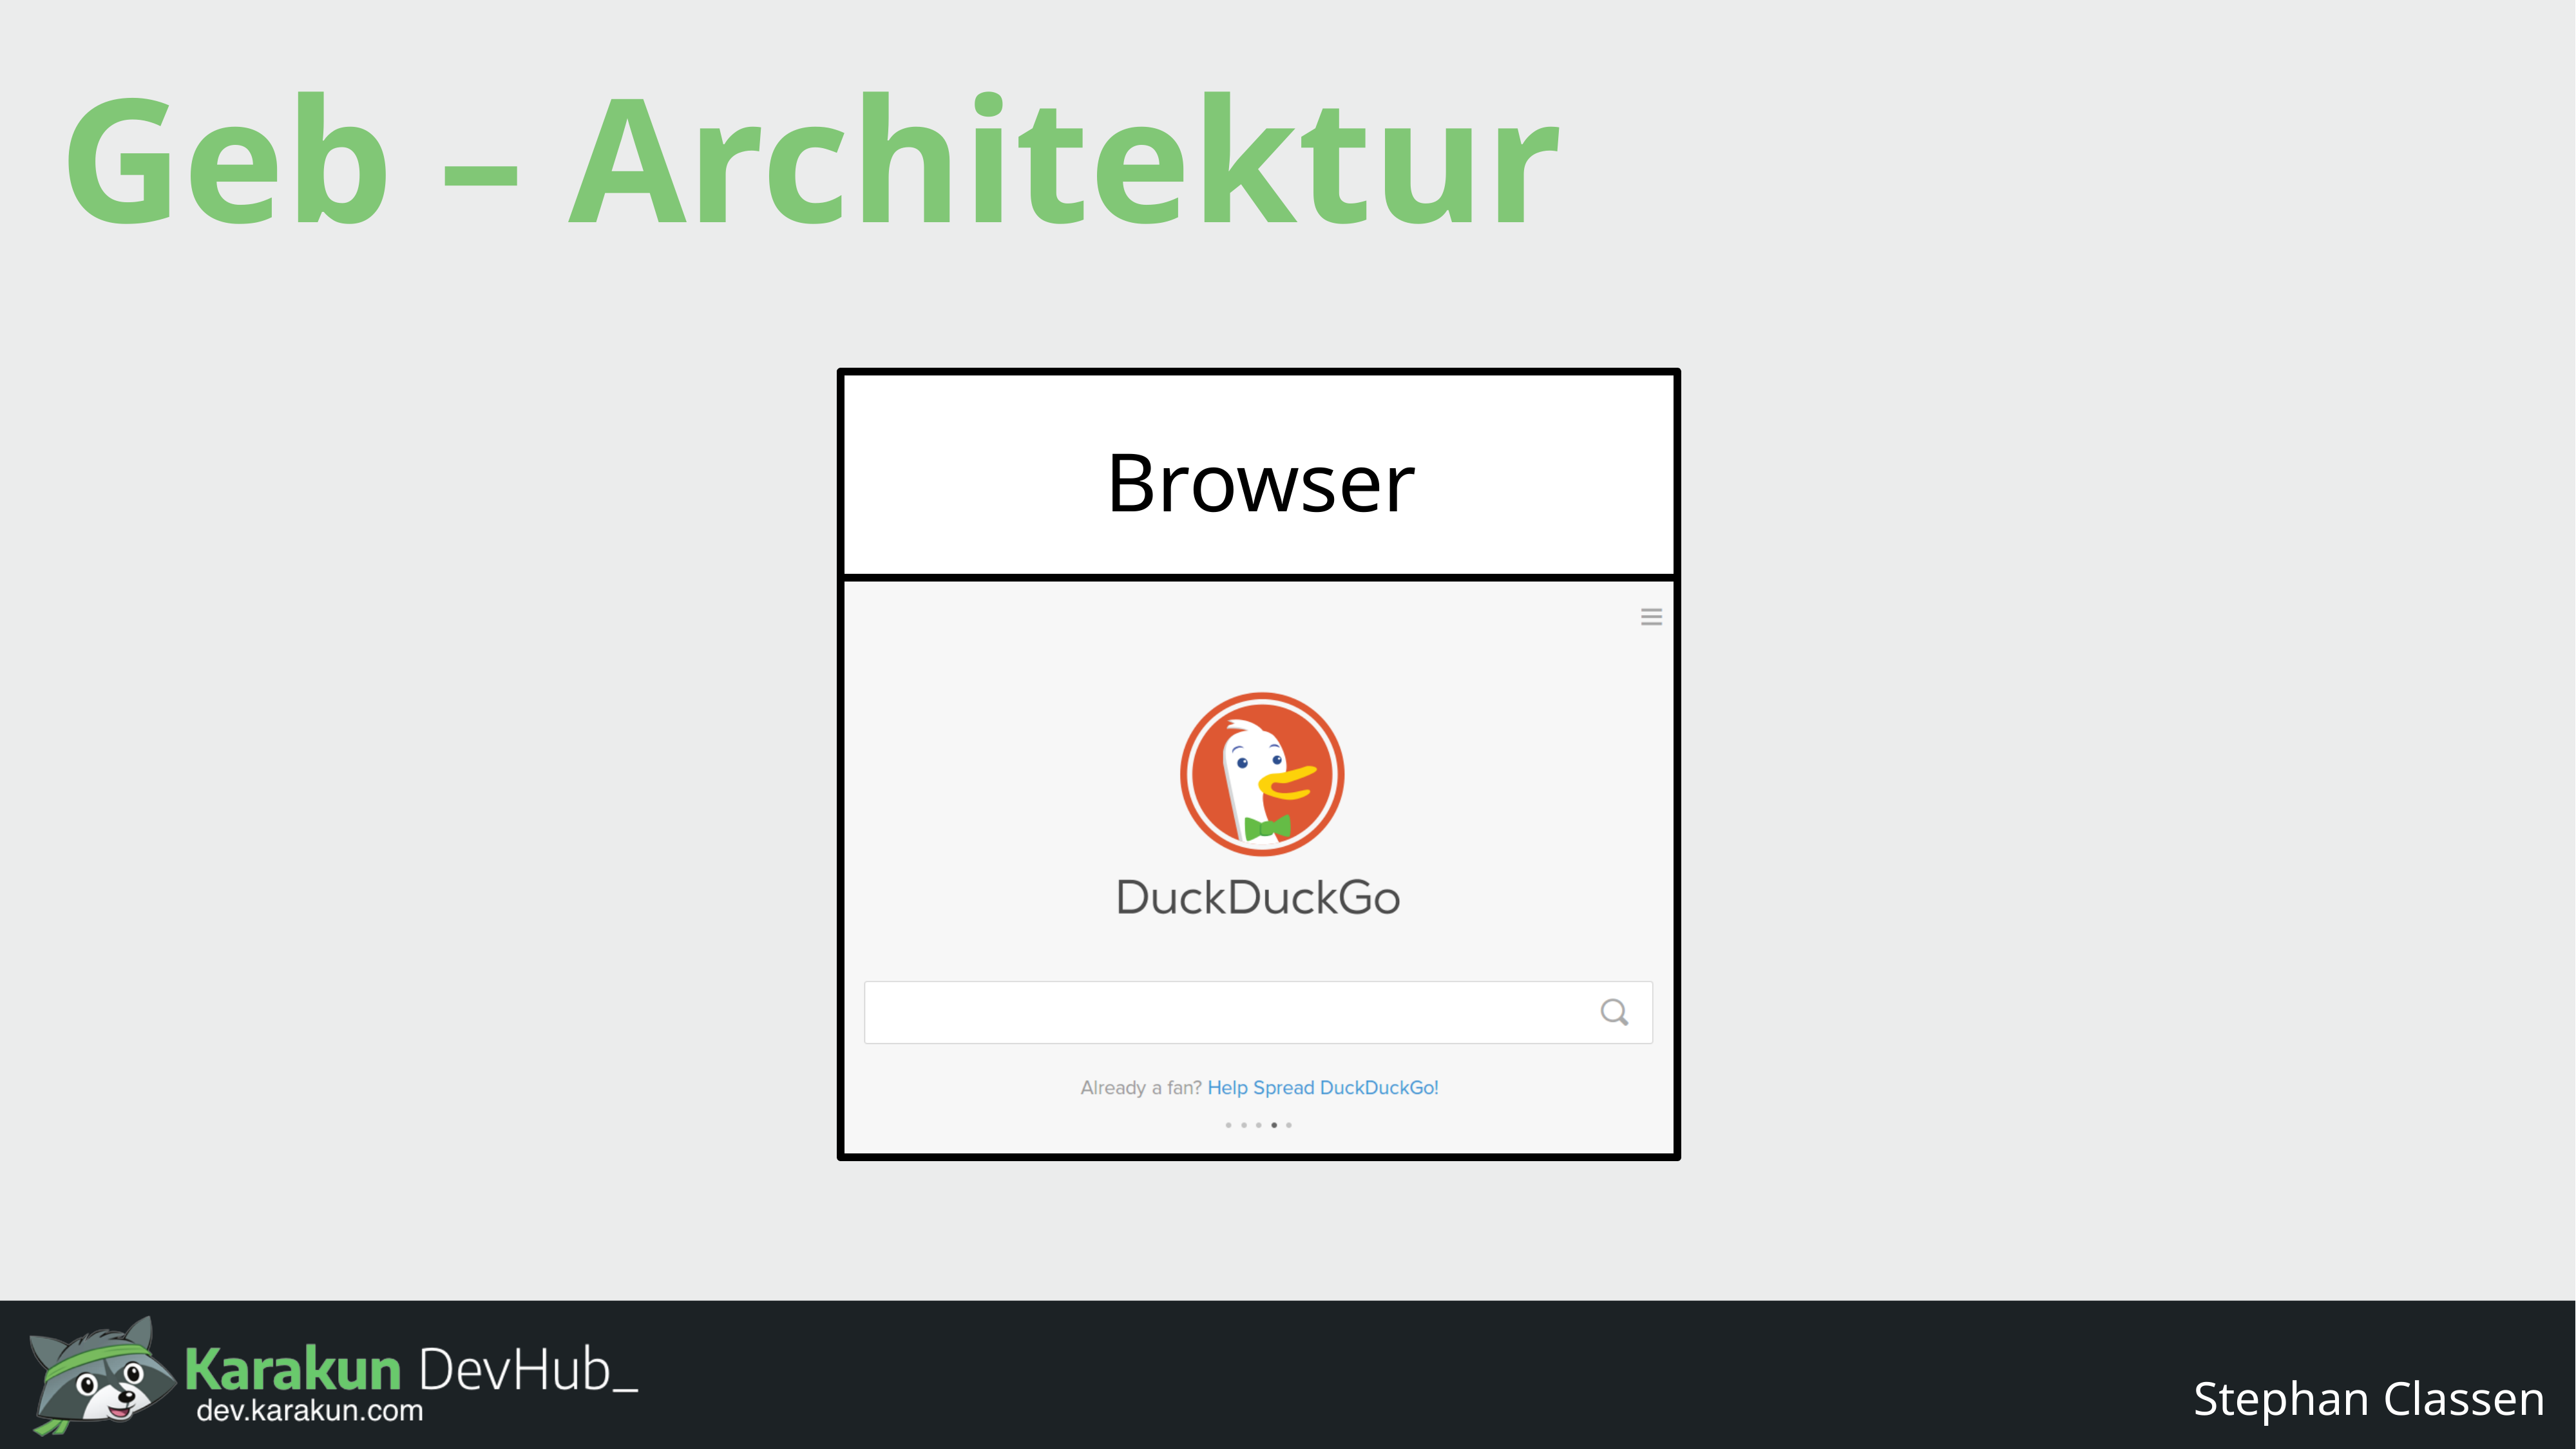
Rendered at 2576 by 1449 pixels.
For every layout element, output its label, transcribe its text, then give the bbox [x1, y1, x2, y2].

text_box Geb – Architektur [49, 34, 2523, 259]
picture [844, 578, 1674, 1153]
text_box Browser [1095, 426, 1428, 533]
text_box [841, 372, 1678, 578]
text_box [0, 1300, 2575, 1449]
picture [30, 1316, 647, 1437]
text_box Stephan Classen [1795, 1361, 2557, 1434]
